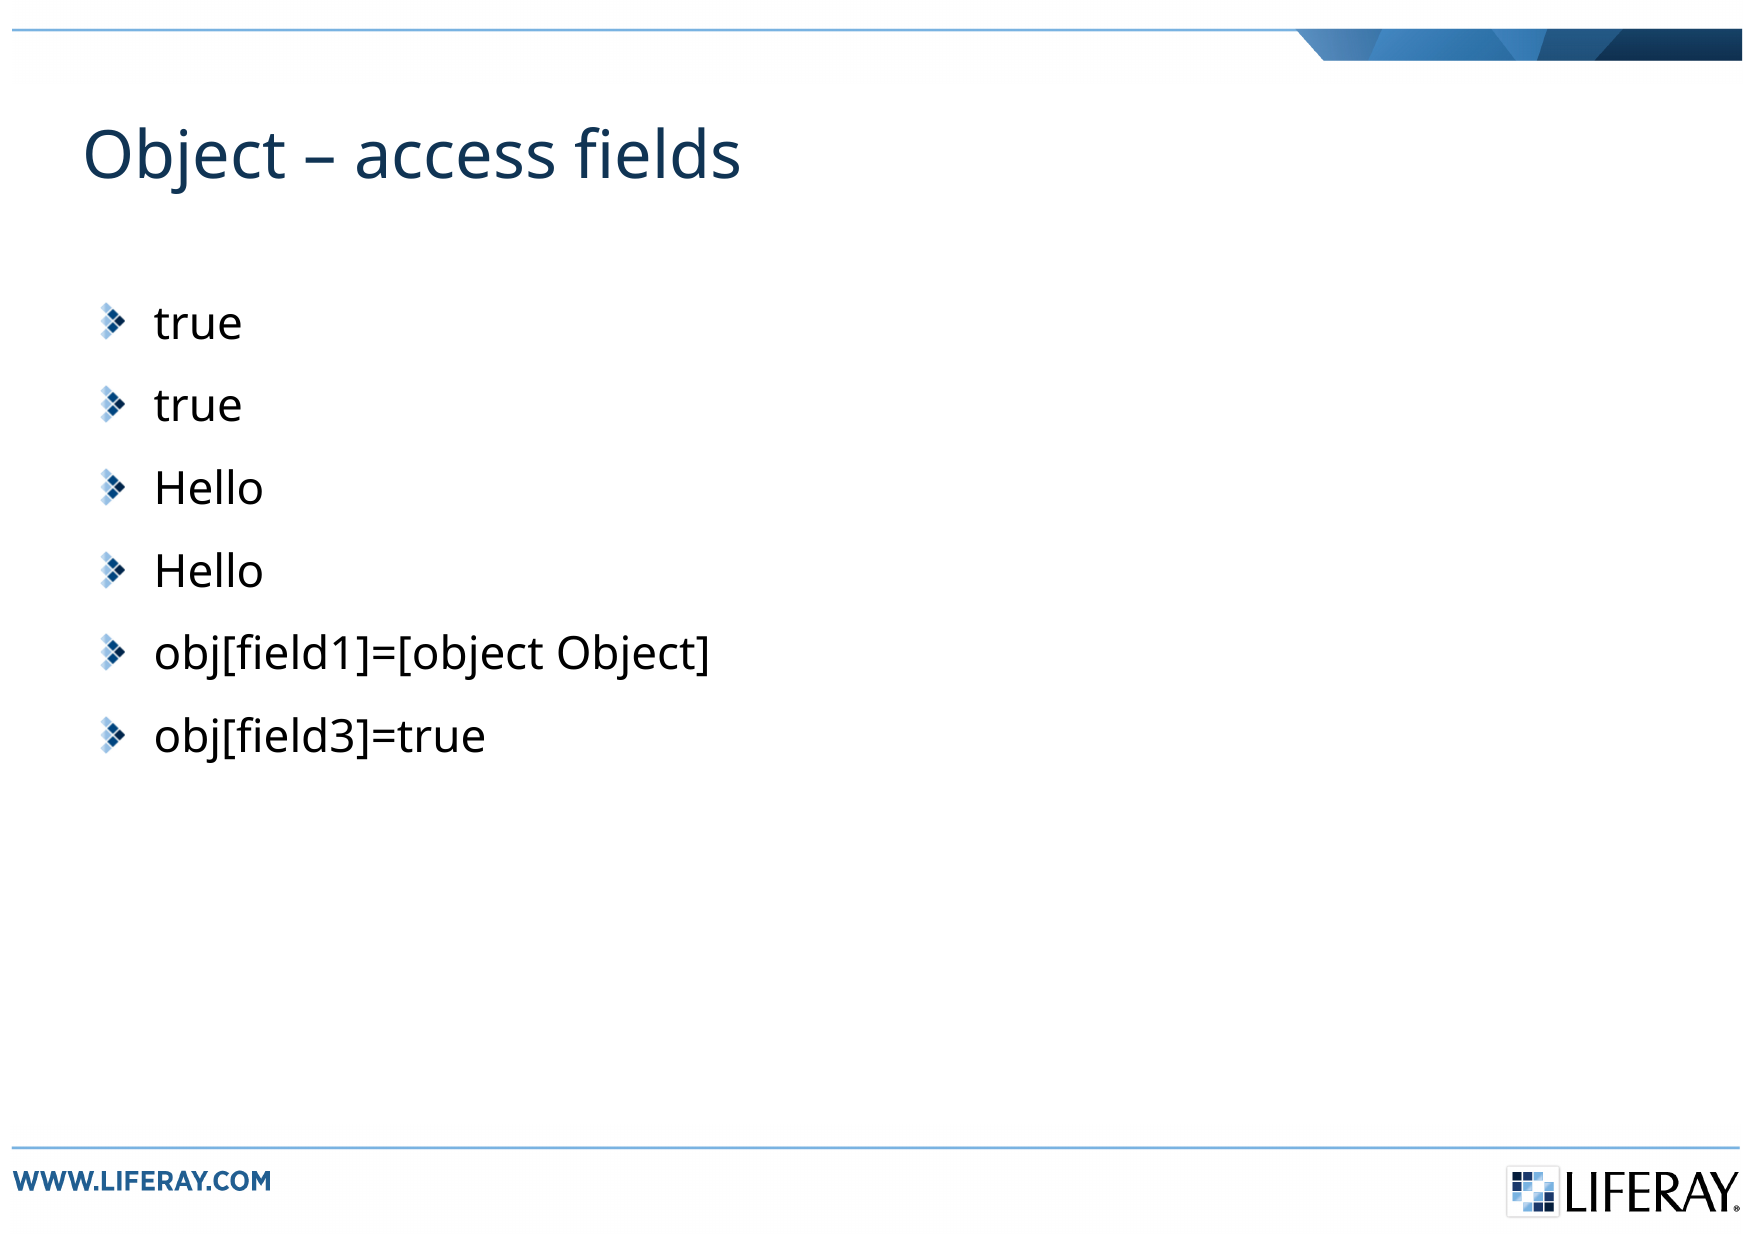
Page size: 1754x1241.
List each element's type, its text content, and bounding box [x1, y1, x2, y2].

picture [12, 0, 1743, 84]
list true true Hello Hello obj[field1]=[object Object] obj[field3]=true [82, 290, 1571, 1010]
picture [10, 1124, 1741, 1234]
title Object – access fields [82, 49, 1571, 257]
